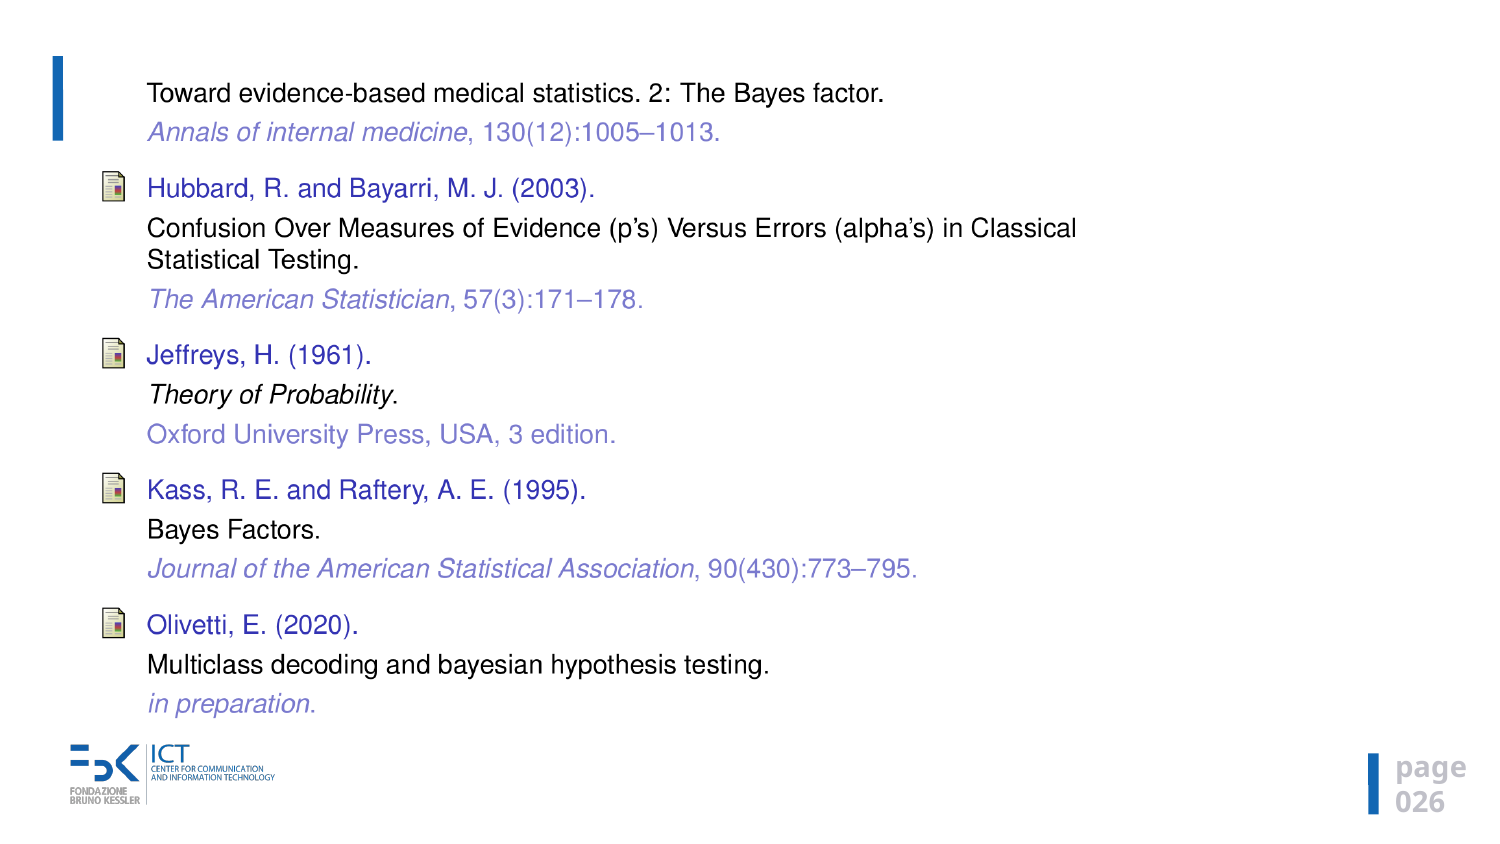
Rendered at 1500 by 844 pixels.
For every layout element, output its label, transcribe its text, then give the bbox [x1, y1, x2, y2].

picture [99, 81, 1077, 719]
slide_number page 0<number> [1387, 744, 1500, 823]
picture [57, 728, 290, 815]
